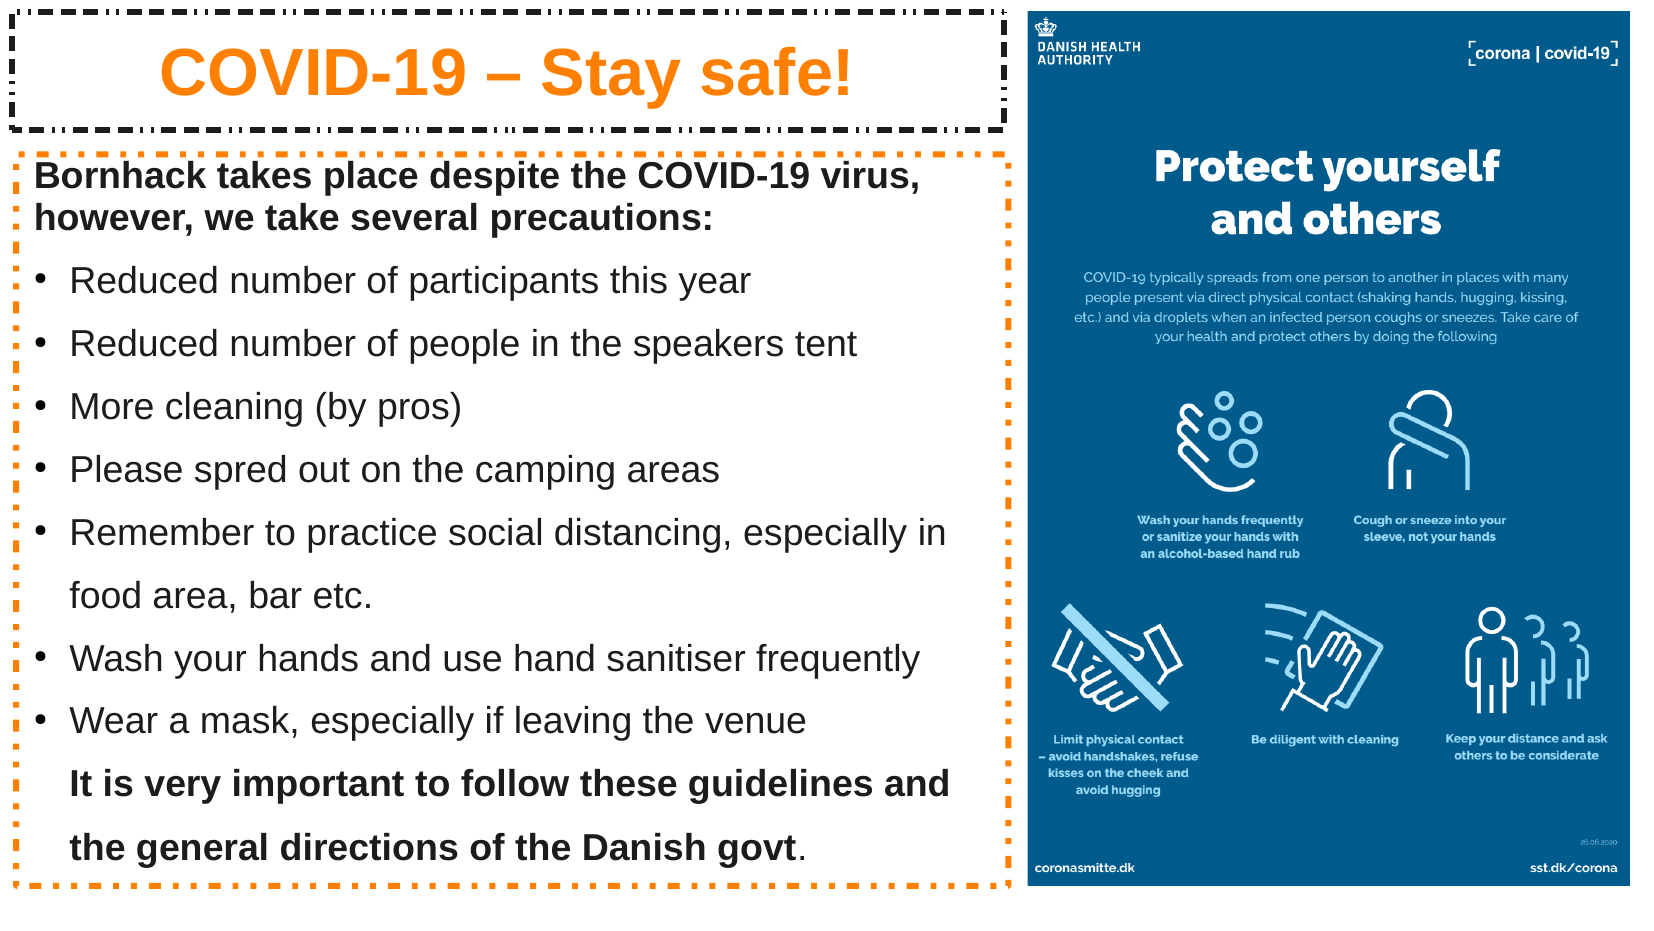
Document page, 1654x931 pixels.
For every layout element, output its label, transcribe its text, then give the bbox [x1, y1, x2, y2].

picture [1027, 11, 1630, 886]
title COVID-19 – Stay safe! [11, 11, 1004, 130]
subtitle Bornhack takes place despite the COVID-19 virus, however, we take several precautions: Reduced number of participants this year Reduced number of people in the speakers tent More cleaning (by pros) Please spred out on the camping areas Remember to practice social distancing, especially in food area, bar etc. Wash your hands and use hand sanitiser frequently Wear a mask, especially if leaving the venue It is very important to follow these guidelines and the general directions of the Danish govt. [16, 154, 1009, 886]
